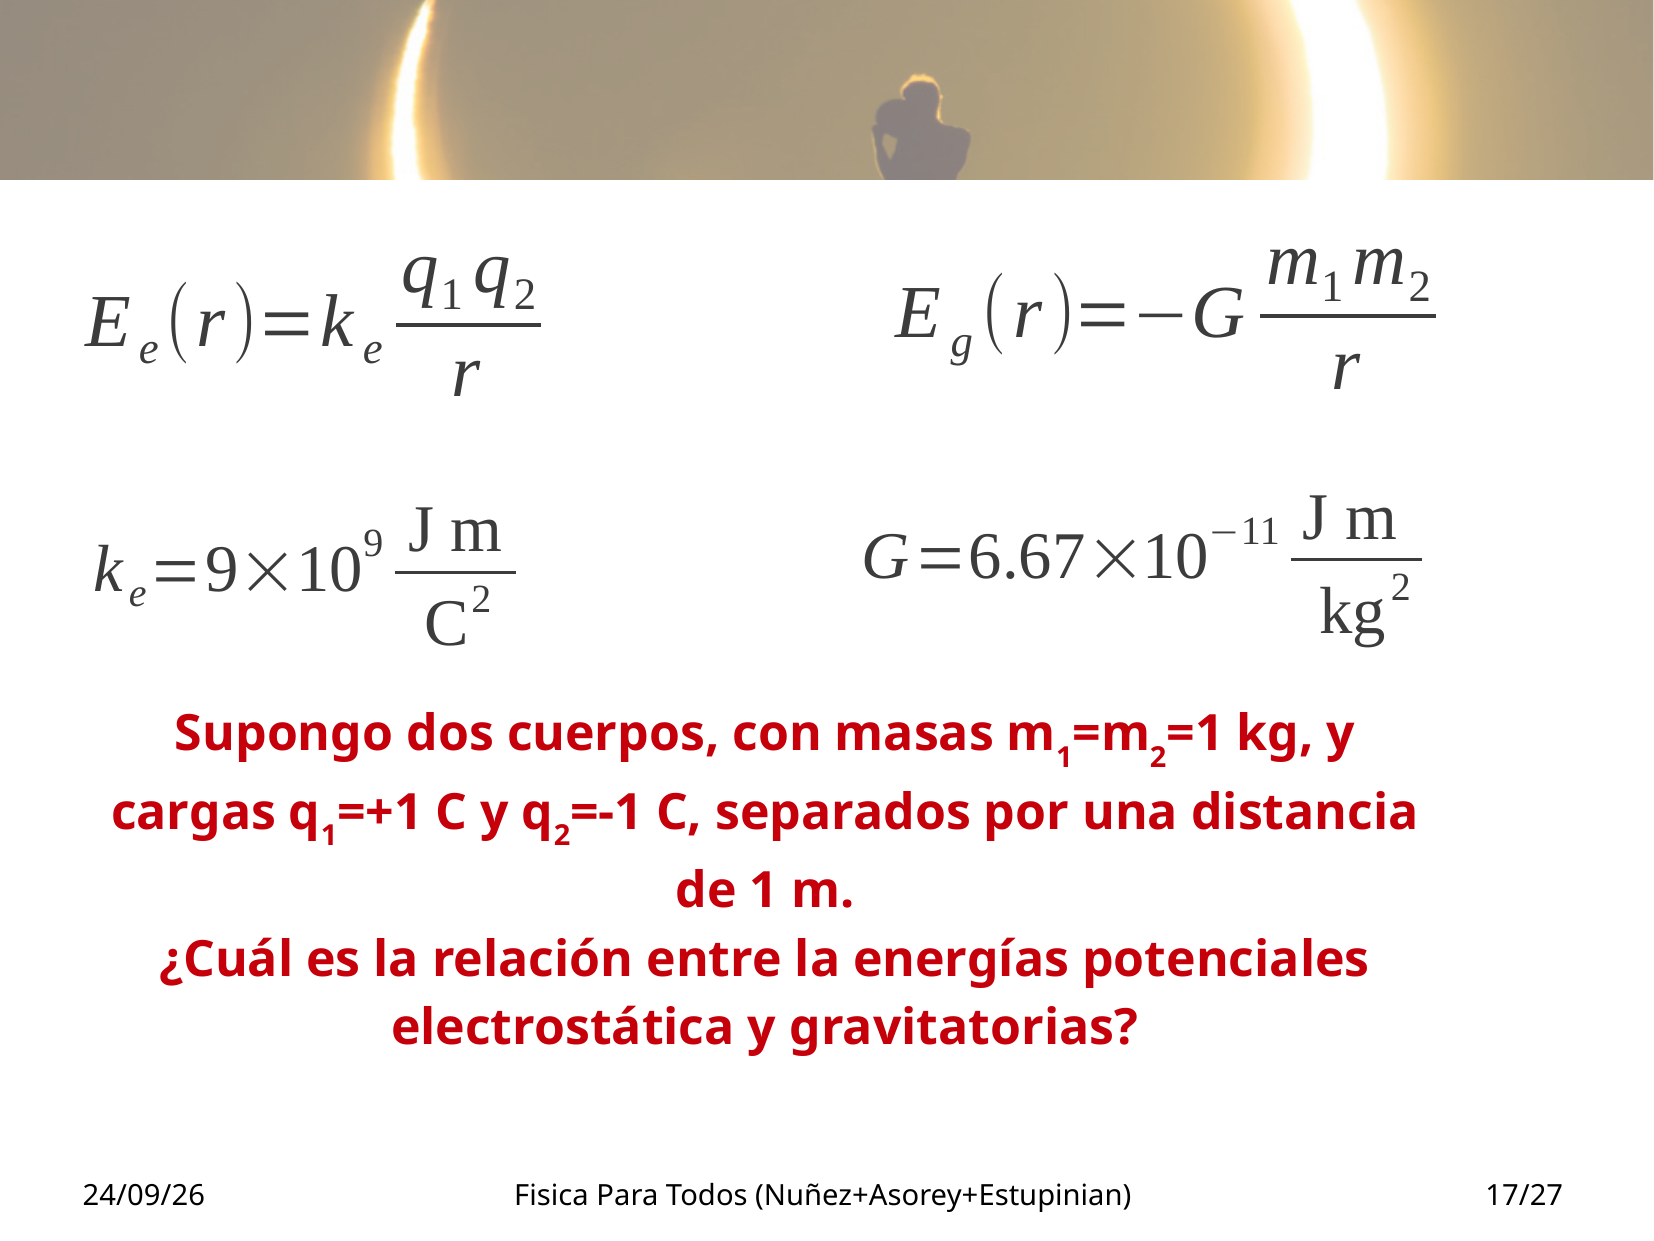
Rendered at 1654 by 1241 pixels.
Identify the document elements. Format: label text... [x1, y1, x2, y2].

chart [855, 480, 1431, 648]
chart [83, 492, 526, 661]
title Supongo dos cuerpos, con masas m1=m2=1 kg, y cargas q1=+1 C y q2=-1 C, separados por una distancia de 1 m. ¿Cuál es la relación entre la energías potenciales electrostática y gravitatorias? [90, 750, 1441, 1007]
chart [75, 225, 551, 413]
chart [885, 217, 1446, 406]
picture [0, 0, 1654, 180]
